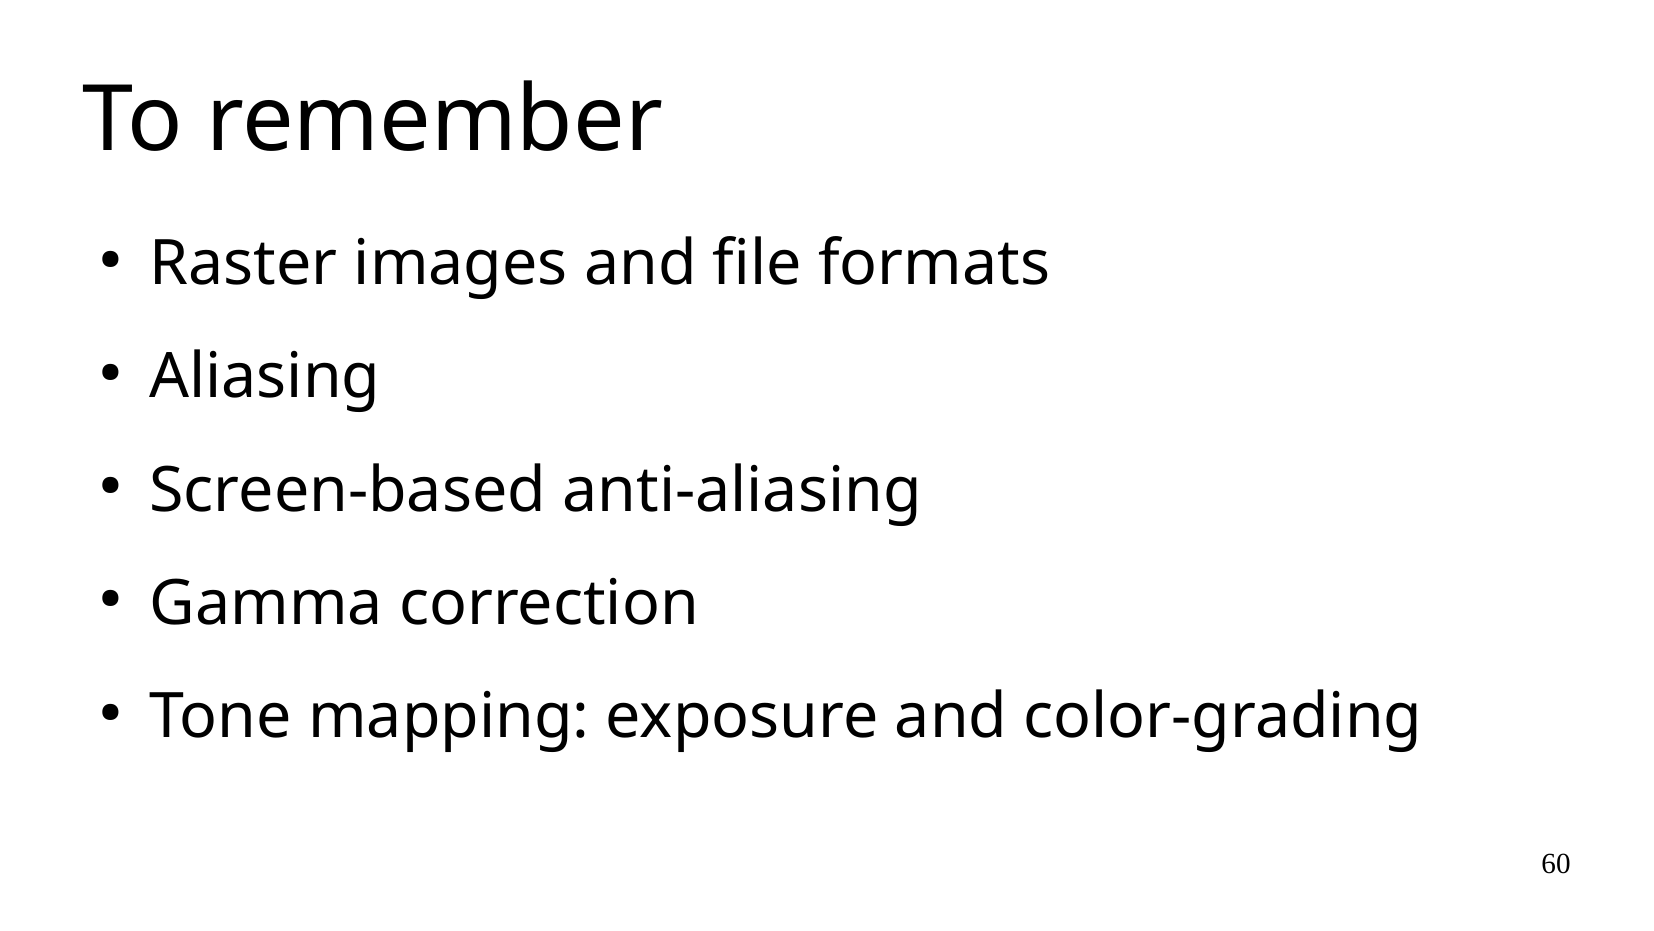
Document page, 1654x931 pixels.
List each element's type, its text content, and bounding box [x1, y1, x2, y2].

list Raster images and file formats Aliasing Screen-based anti-aliasing Gamma correction Tone mapping: exposure and color-grading [82, 217, 1571, 758]
title To remember [82, 37, 1571, 193]
